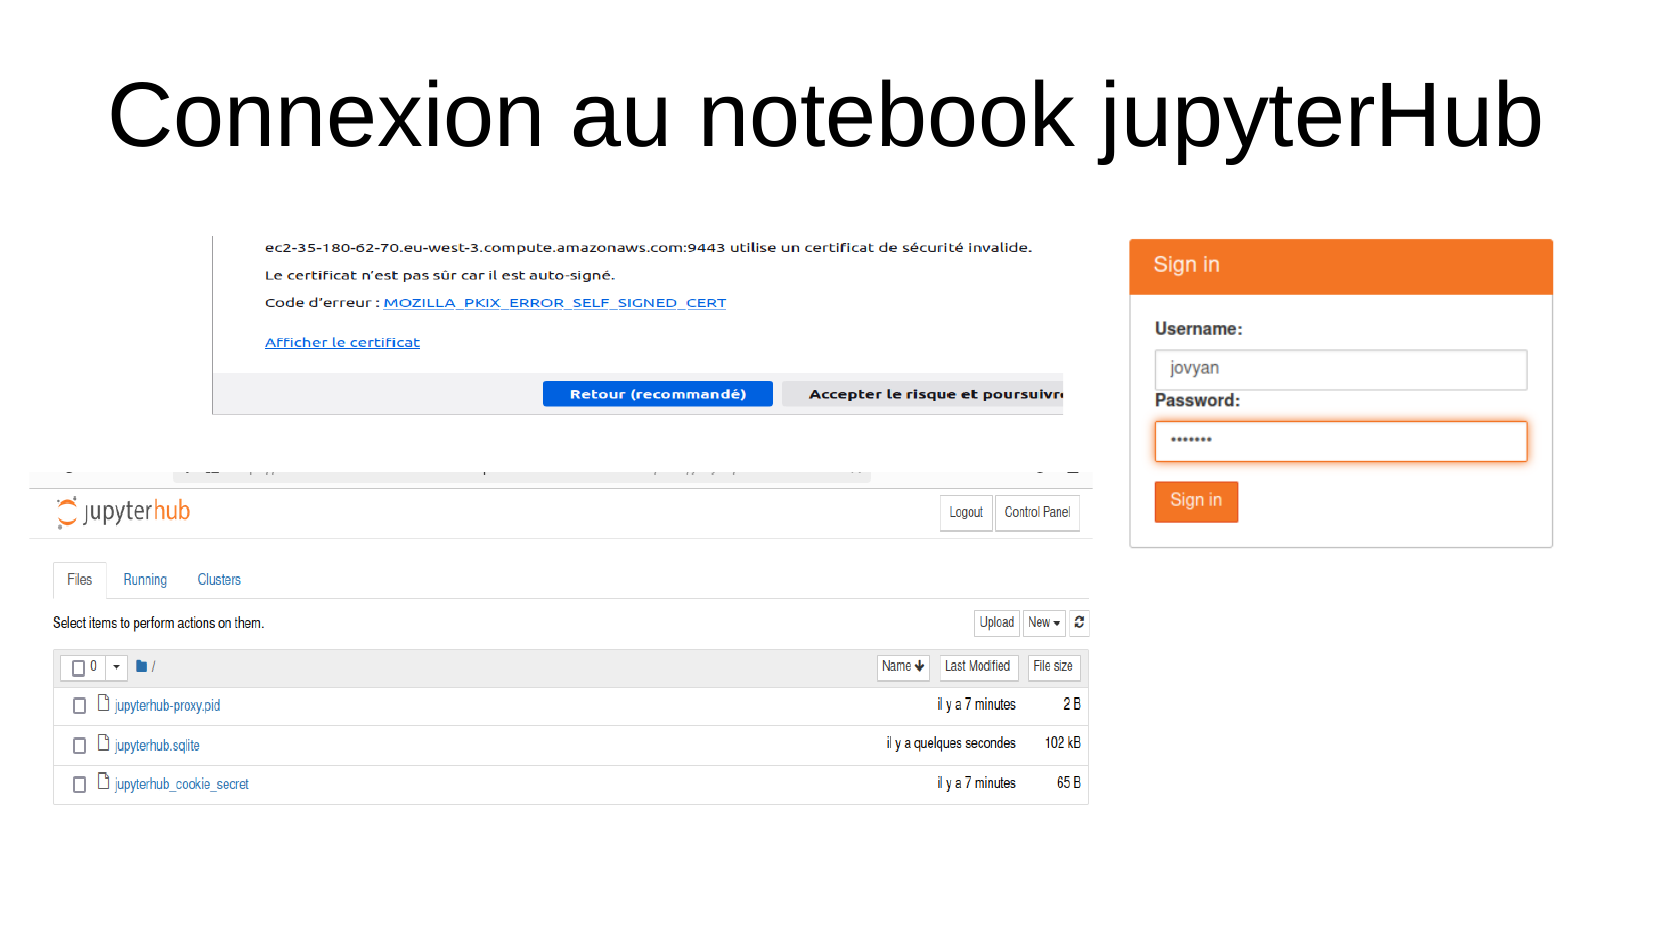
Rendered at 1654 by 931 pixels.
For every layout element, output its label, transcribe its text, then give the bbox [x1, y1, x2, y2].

picture [118, 236, 1064, 443]
picture [29, 206, 1565, 857]
title Connexion au notebook jupyterHub [82, 37, 1571, 193]
